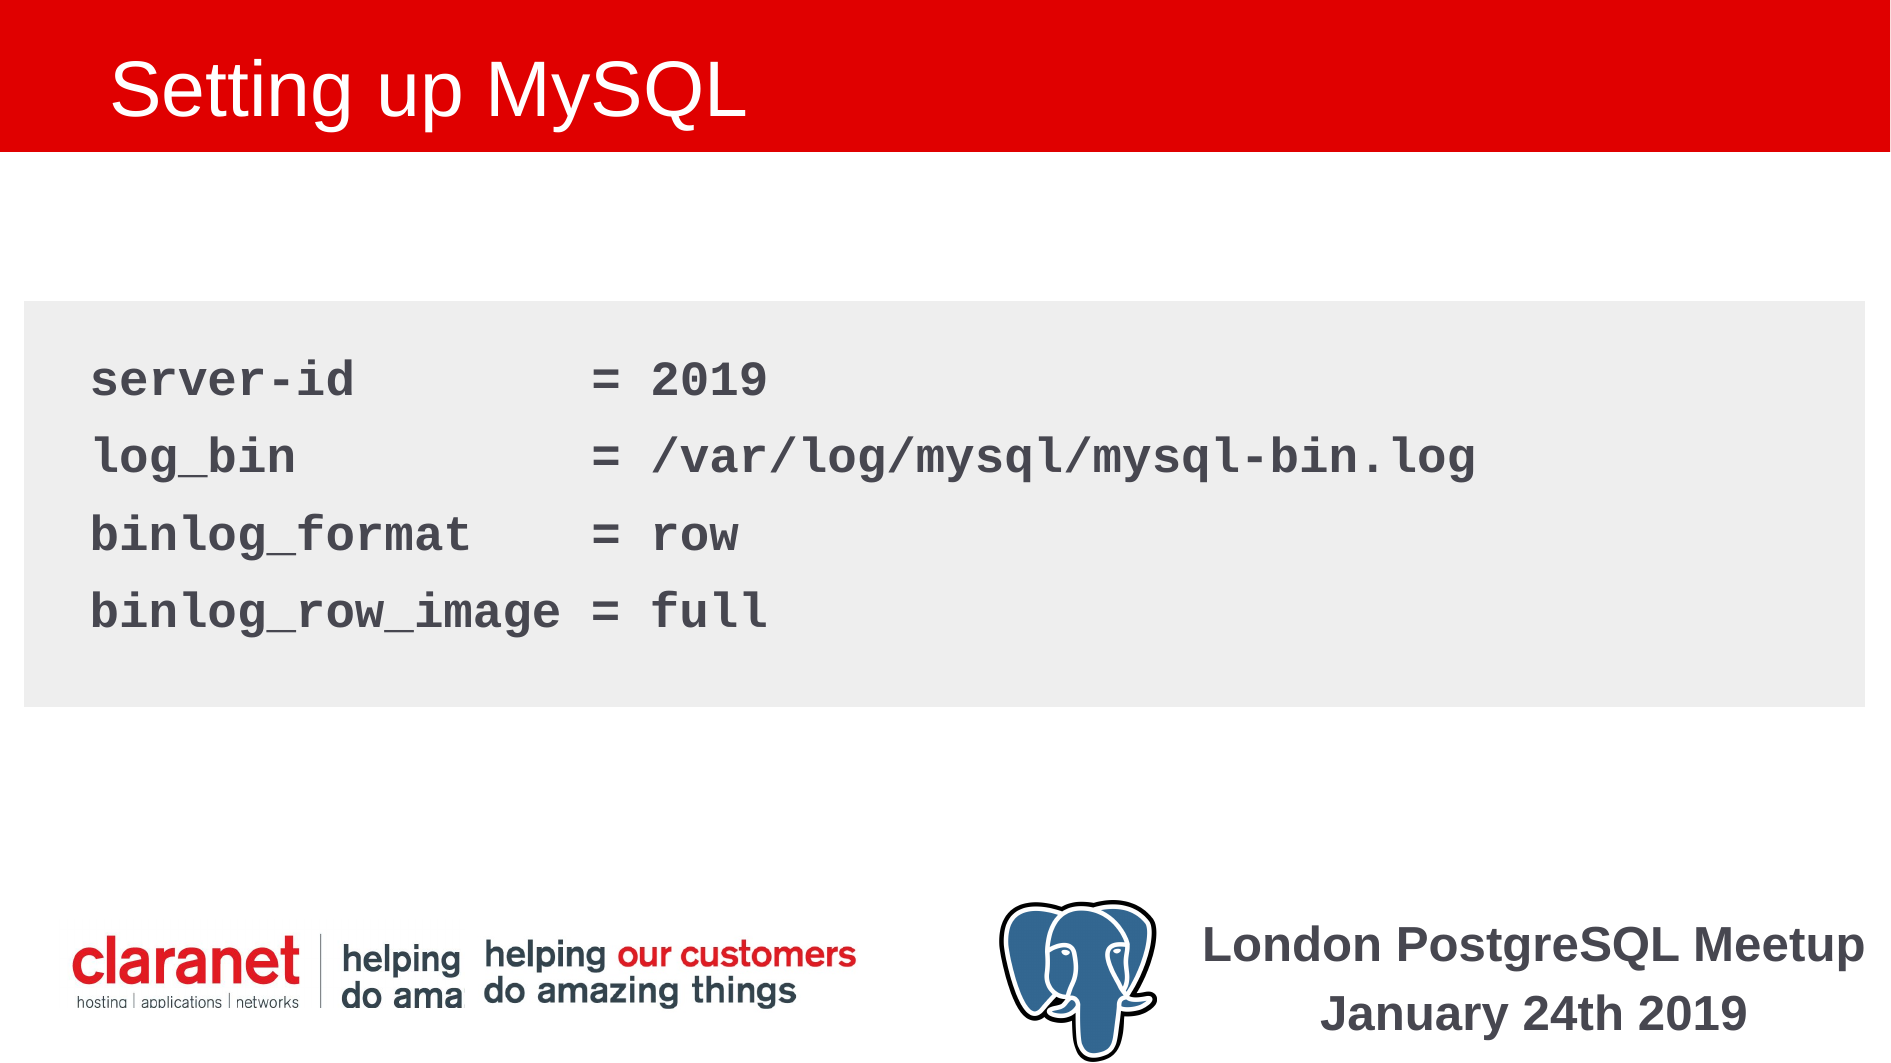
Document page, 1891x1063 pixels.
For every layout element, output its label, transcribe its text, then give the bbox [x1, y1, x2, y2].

picture [59, 919, 190, 1008]
text_box Setting up MySQL [94, 30, 1796, 208]
picture [999, 900, 1157, 1062]
picture [24, 301, 1865, 707]
text_box server-id = 2019 log_bin = /var/log/mysql/mysql-bin.log binlog_format = row binlog_row_image = full [74, 329, 1787, 888]
picture [477, 897, 887, 1040]
